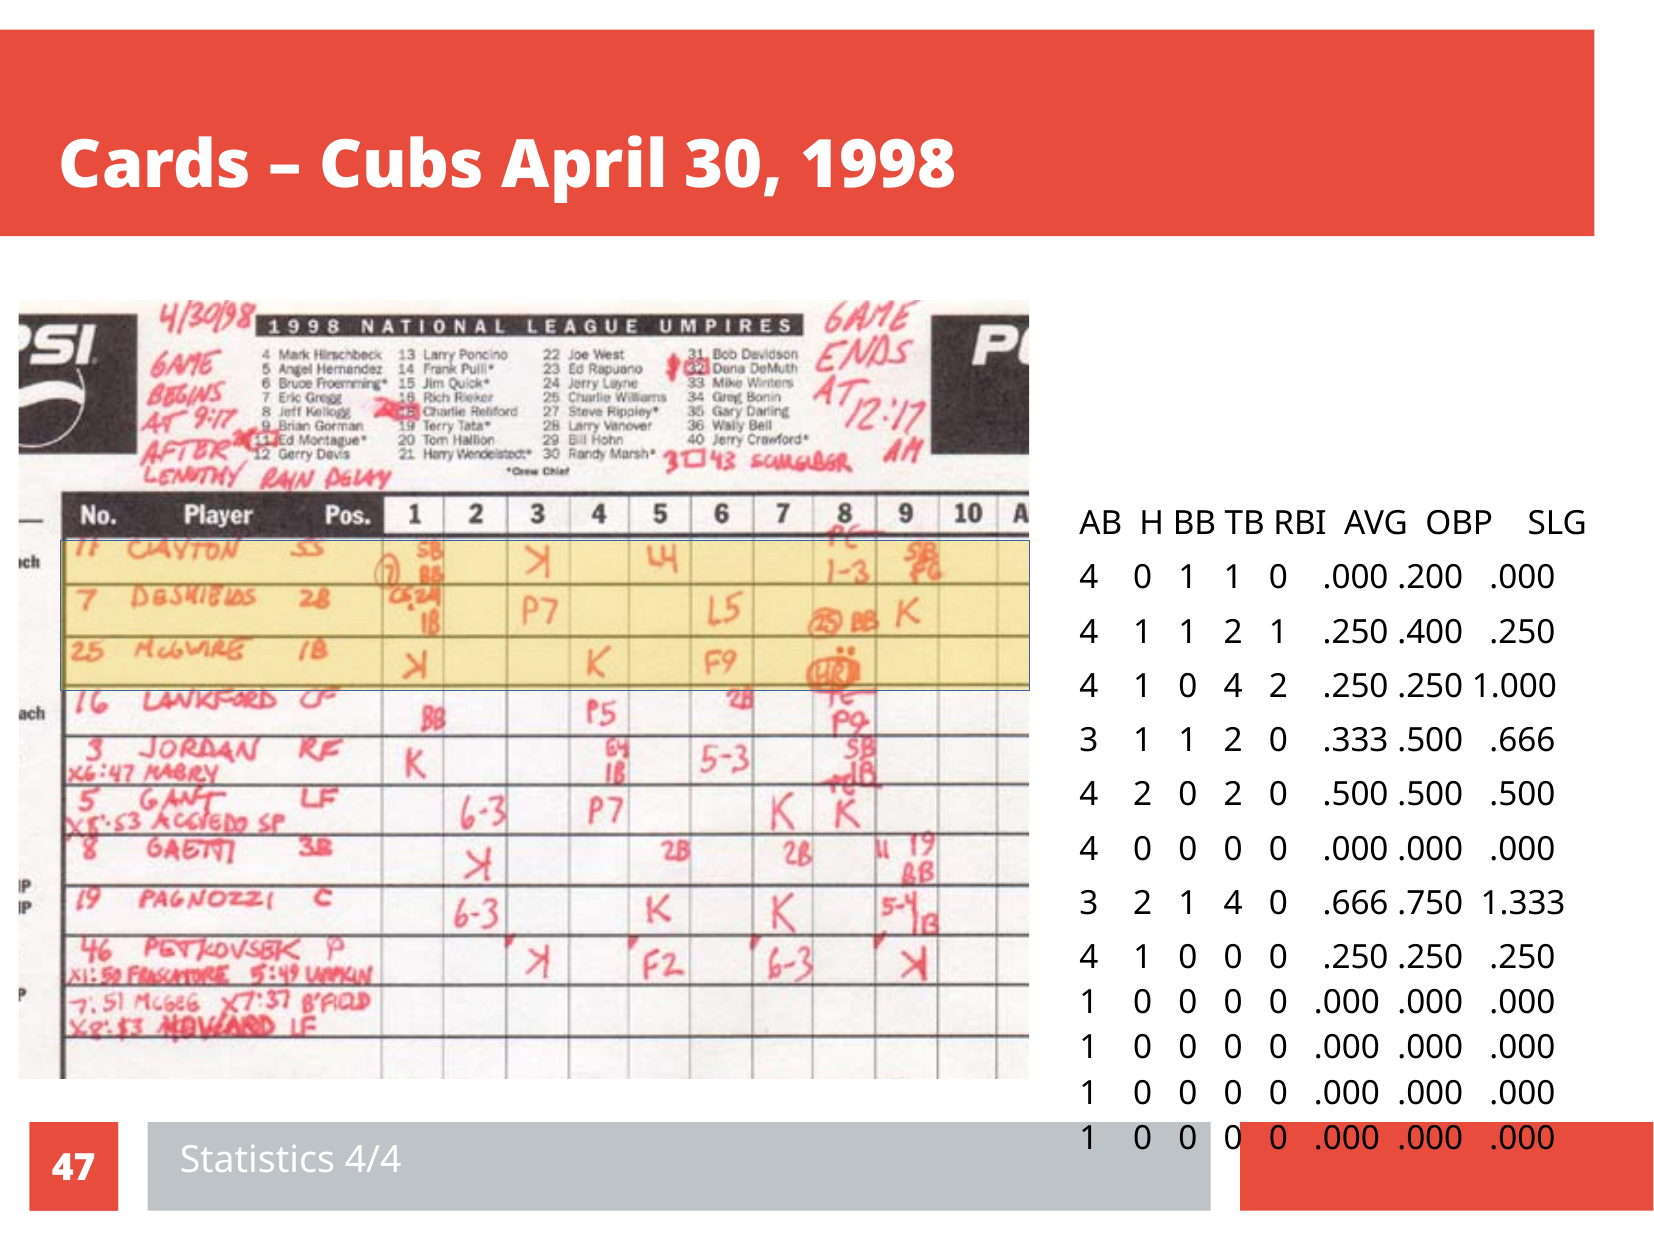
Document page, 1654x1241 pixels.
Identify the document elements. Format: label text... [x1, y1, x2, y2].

title Cards – Cubs April 30, 1998 [59, 59, 1595, 207]
text_box [60, 540, 1030, 691]
text_box AB H BB TB RBI AVG OBP SLG 4 0 1 1 0 .000 .200 .000 4 1 1 2 1 .250 .400 .250 4 1 0 4 2 .250 .250 1.000 3 1 1 2 0 .333 .500 .666 4 2 0 2 0 .500 .500 .500 4 0 0 0 0 .000 .000 .000 3 2 1 4 0 .666 .750 1.333 4 1 0 0 0 .250 .250 .250 1 0 0 0 0 .000 .000 .000 1 0 0 0 0 .000 .000 .000 1 0 0 0 0 .000 .000 .000 1 0 0 0 0 .000 .000 .000 [1064, 491, 1654, 1118]
picture [18, 300, 1030, 1079]
text_box Statistics 4/4 [165, 1125, 736, 1184]
